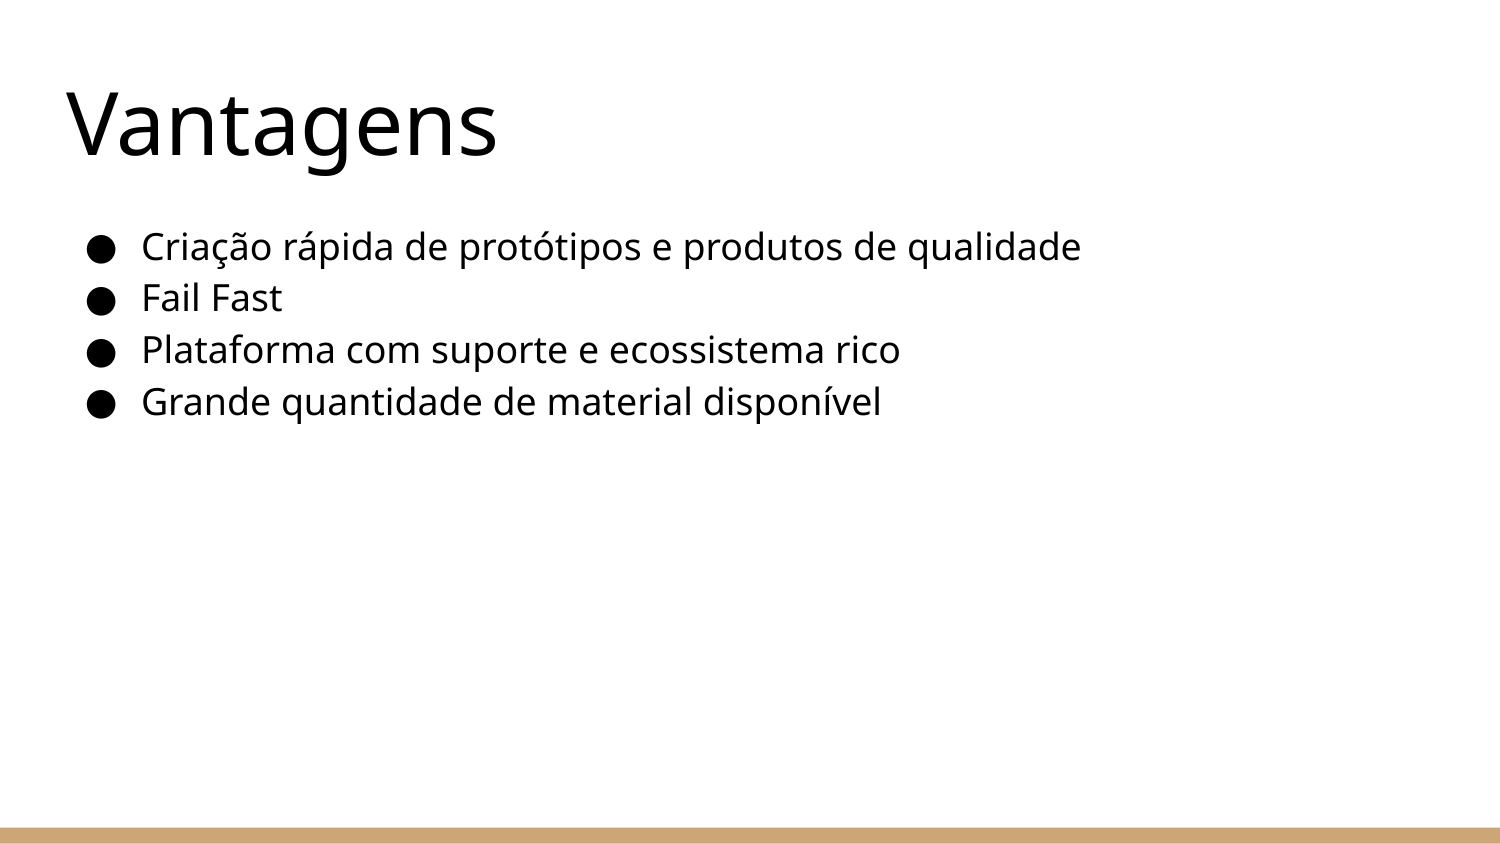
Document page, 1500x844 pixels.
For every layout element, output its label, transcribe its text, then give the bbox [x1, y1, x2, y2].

list Criação rápida de protótipos e produtos de qualidade Fail Fast Plataforma com suporte e ecossistema rico Grande quantidade de material disponível [51, 200, 1449, 752]
title Vantagens [51, 51, 1449, 189]
